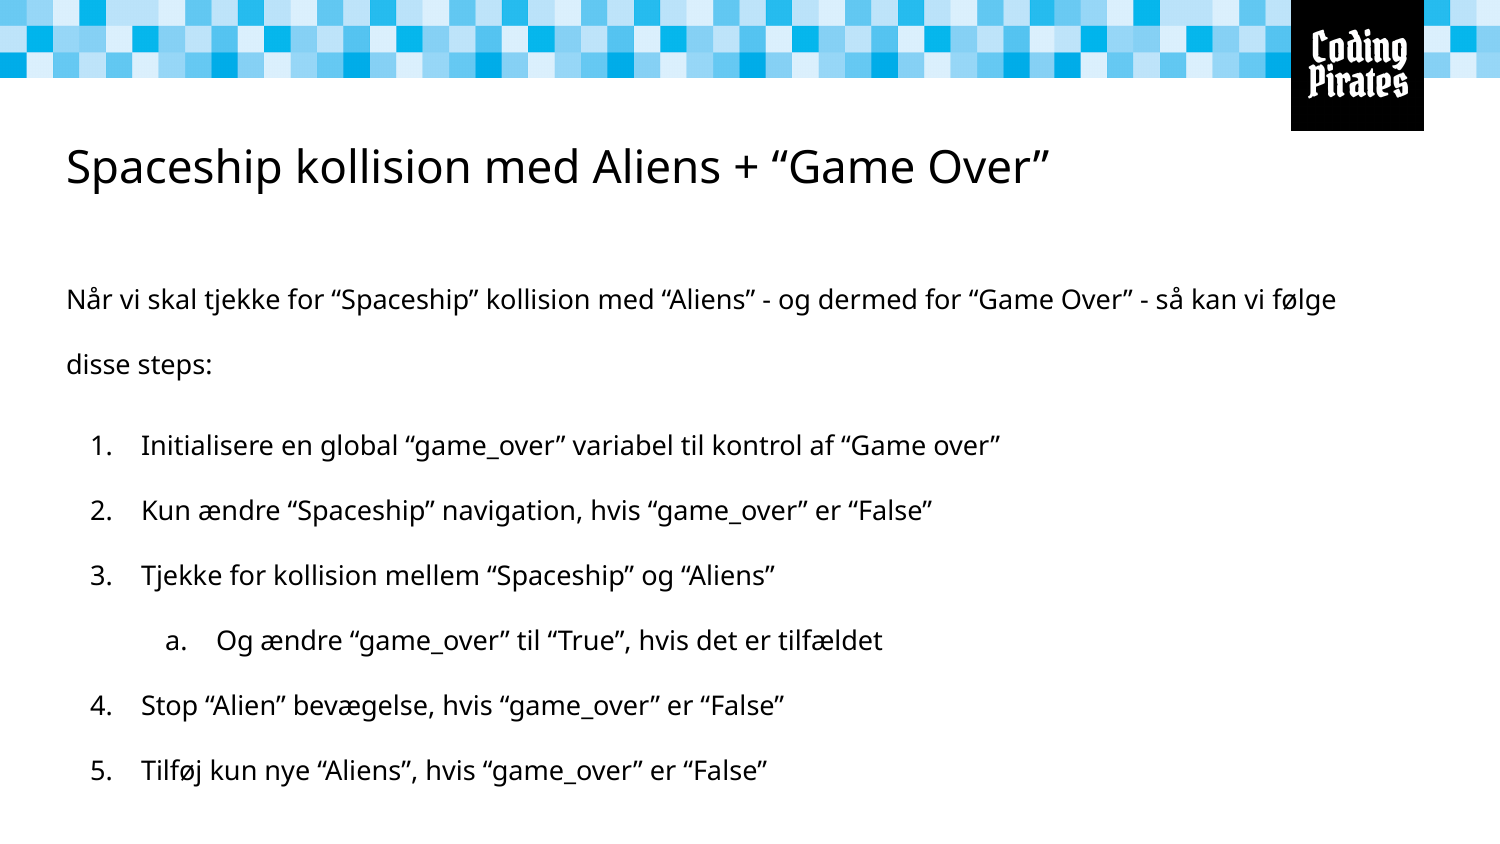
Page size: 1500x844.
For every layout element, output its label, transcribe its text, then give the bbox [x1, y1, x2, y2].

picture [0, 0, 1056, 78]
list Når vi skal tjekke for “Spaceship” kollision med “Aliens” - og dermed for “Game Over” - så kan vi følge disse steps: Initialisere en global “game_over” variabel til kontrol af “Game over” Kun ændre “Spaceship” navigation, hvis “game_over” er “False” Tjekke for kollision mellem “Spaceship” og “Aliens” Og ændre “game_over” til “True”, hvis det er tilfældet Stop “Alien” bevægelse, hvis “game_over” er “False” Tilføj kun nye “Aliens”, hvis “game_over” er “False” [51, 234, 1410, 800]
picture [1291, 0, 1424, 123]
title Spaceship kollision med Aliens + “Game Over” [51, 123, 1472, 217]
